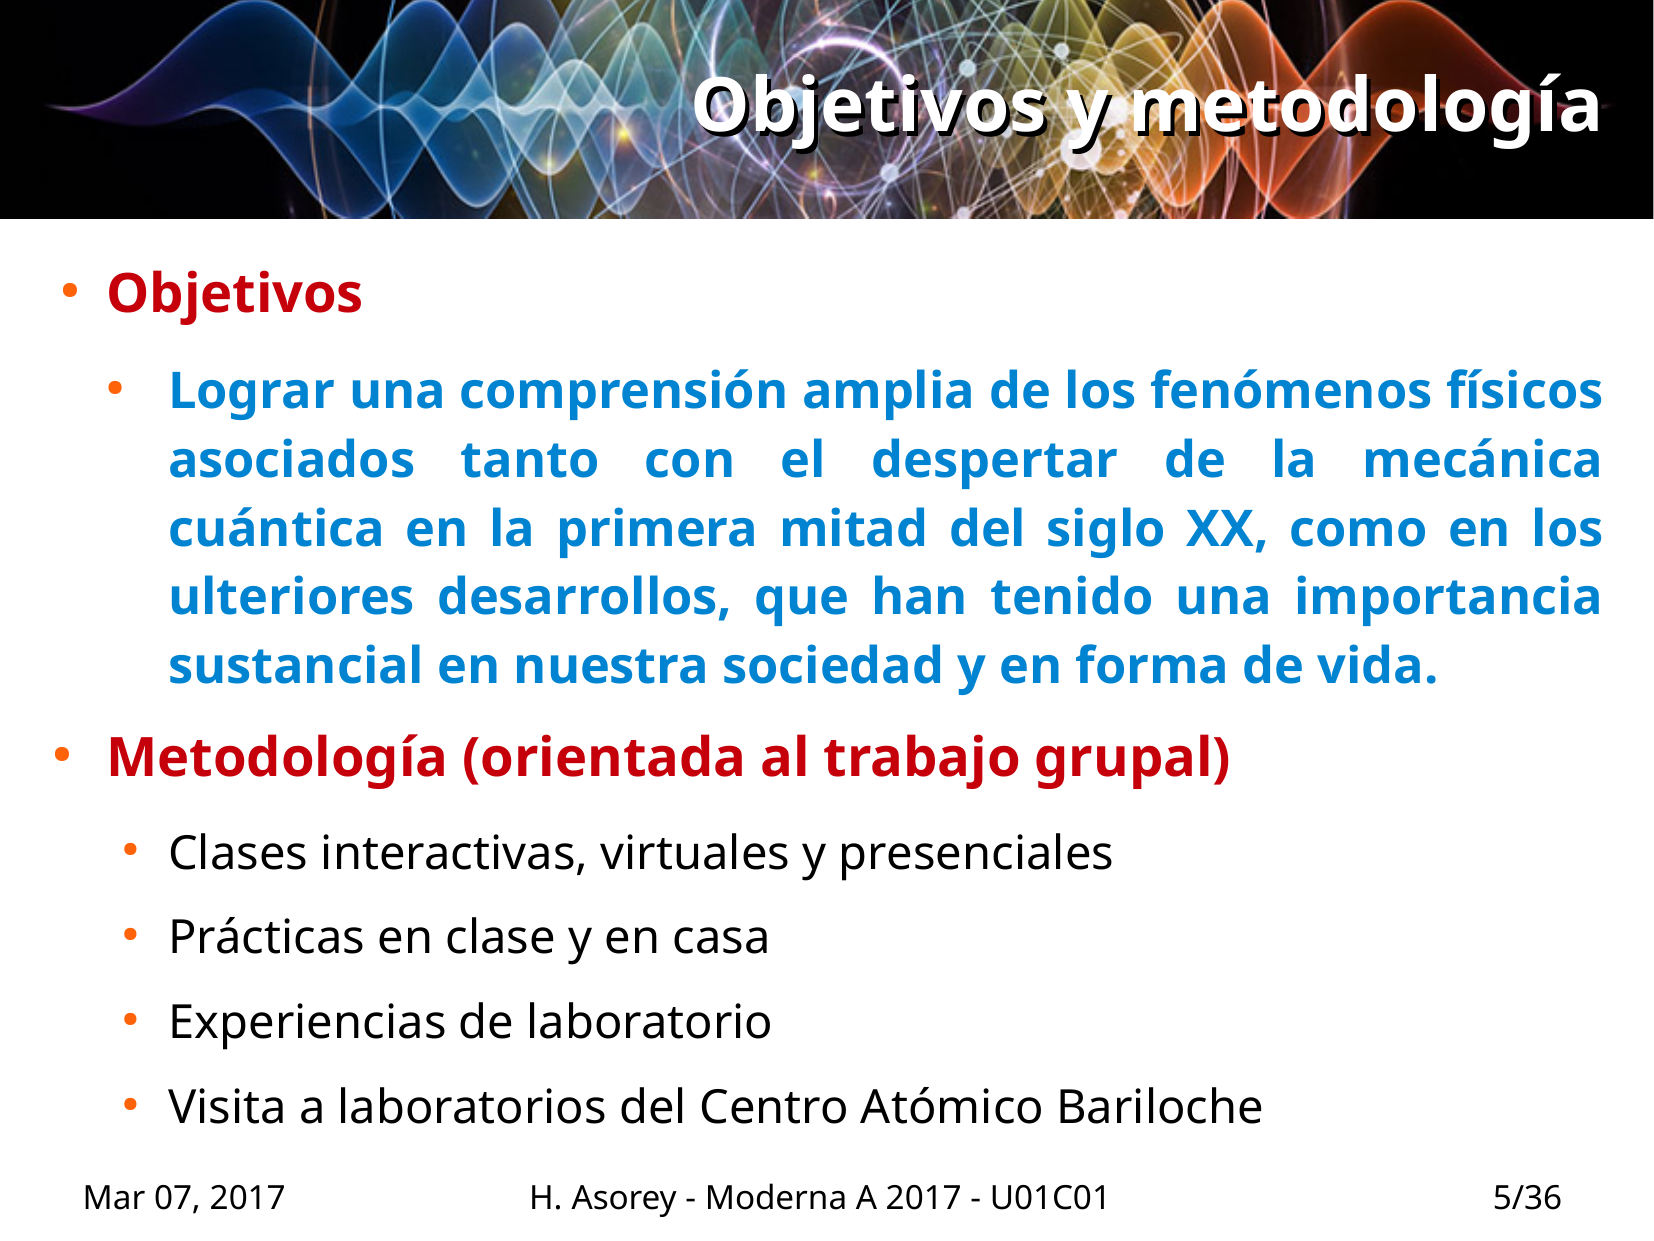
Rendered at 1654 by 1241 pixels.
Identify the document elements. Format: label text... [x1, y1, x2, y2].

title Objetivos y metodología [45, 15, 1606, 191]
list Objetivos Lograr una comprensión amplia de los fenómenos físicos asociados tanto con el despertar de la mecánica cuántica en la primera mitad del siglo XX, como en los ulteriores desarrollos, que han tenido una importancia sustancial en nuestra sociedad y en forma de vida. Metodología (orientada al trabajo grupal) Clases interactivas, virtuales y presenciales Prácticas en clase y en casa Experiencias de laboratorio Visita a laboratorios del Centro Atómico Bariloche [45, 255, 1606, 1156]
picture [0, 0, 1654, 219]
